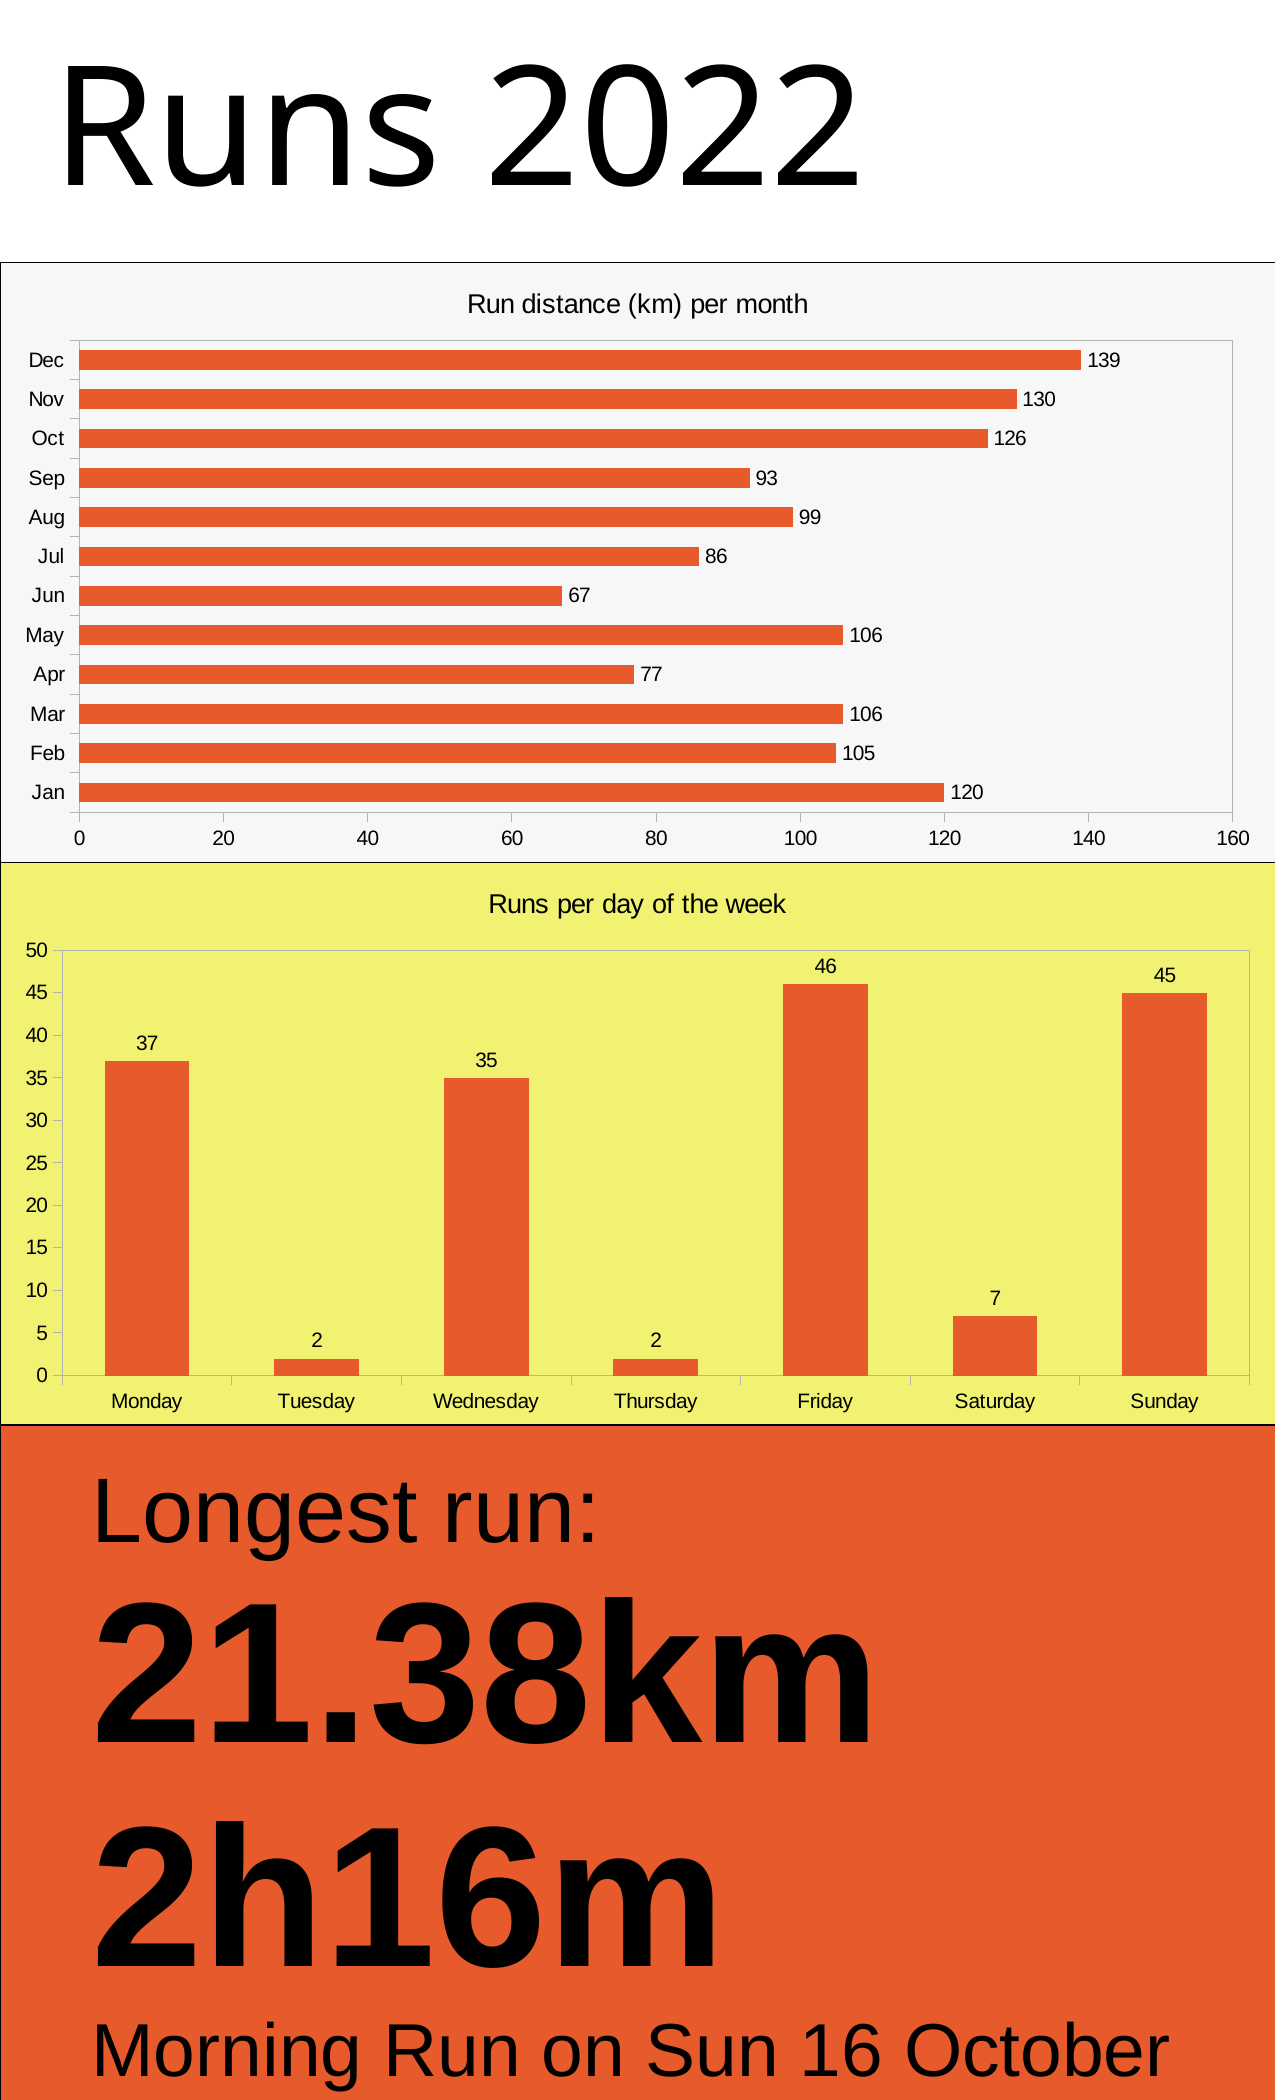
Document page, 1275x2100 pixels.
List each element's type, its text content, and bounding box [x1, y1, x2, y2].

text_box [0, 1426, 1275, 2100]
chart [0, 262, 1275, 1426]
text_box Longest run: 21.38km 2h16m Morning Run on Sun 16 October [76, 1451, 1202, 2100]
text_box Runs 2022 [37, 0, 1238, 227]
